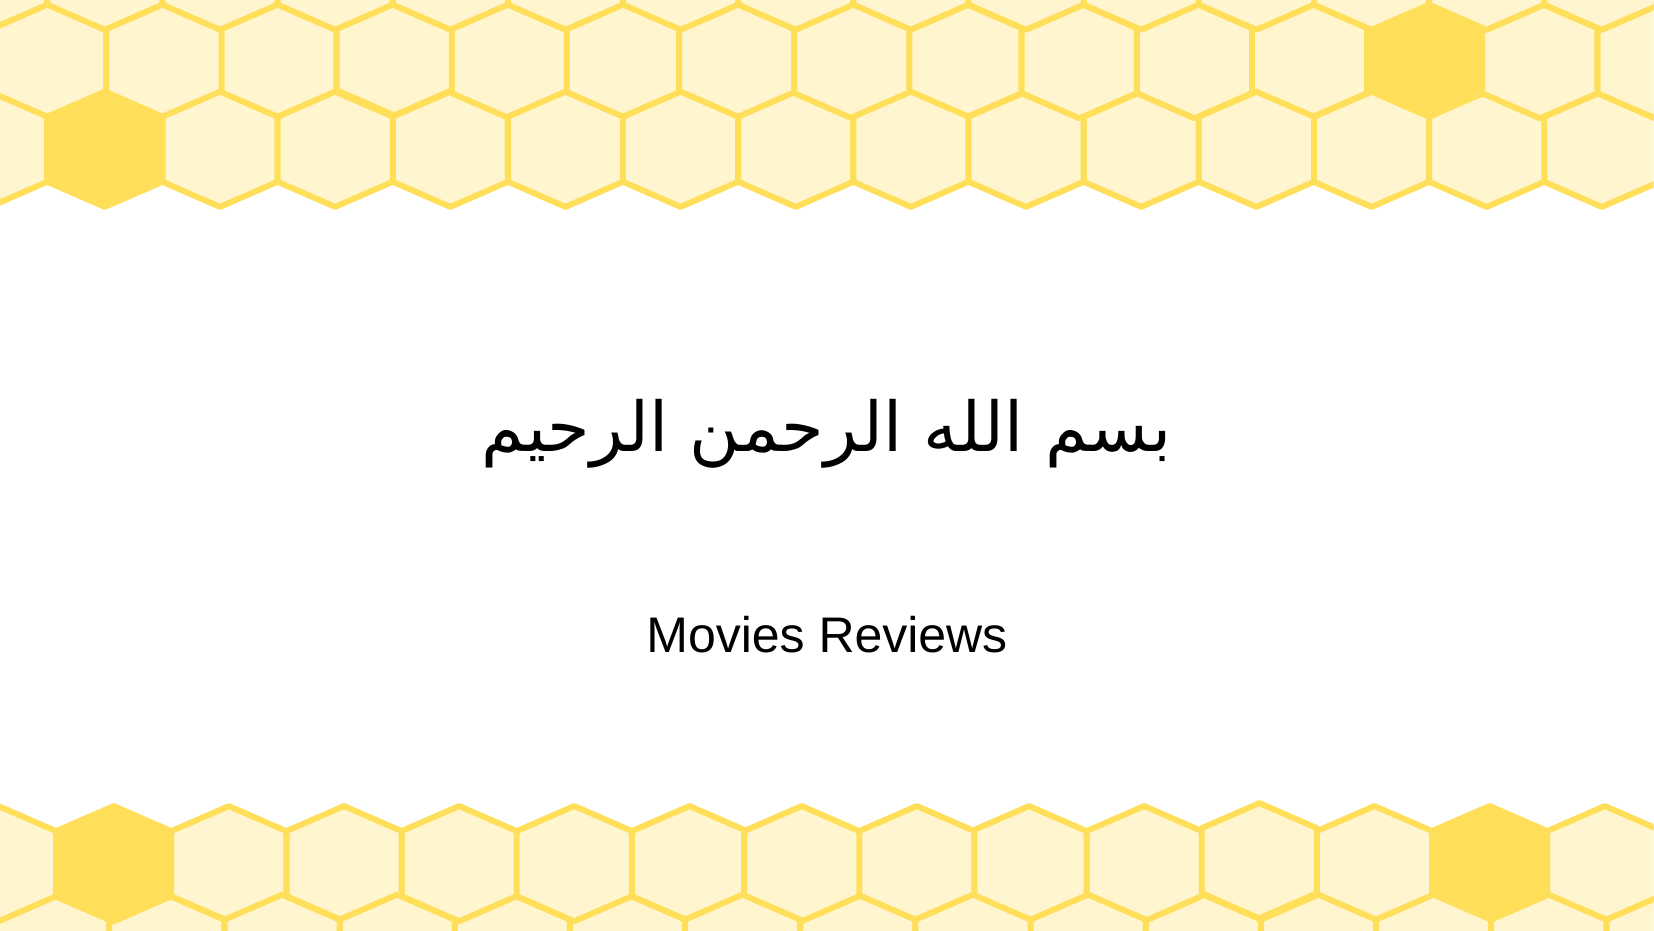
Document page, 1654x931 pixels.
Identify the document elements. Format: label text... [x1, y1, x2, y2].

title بسم الله الرحمن الرحيم [88, 324, 1565, 532]
subtitle Movies Reviews [88, 561, 1565, 709]
